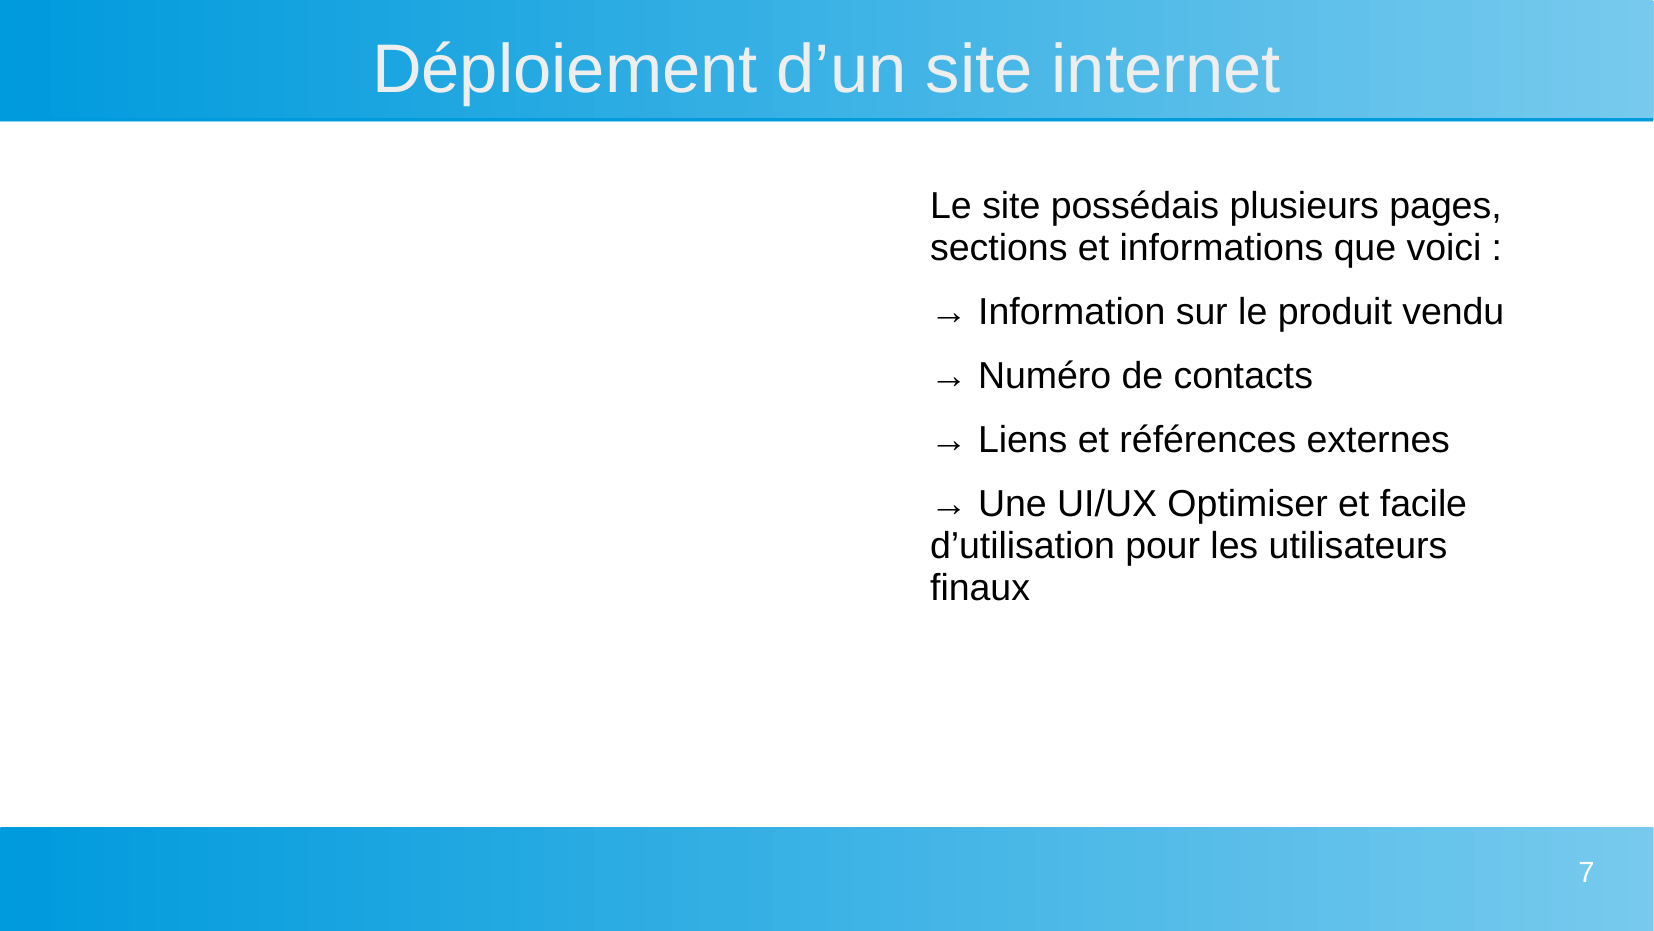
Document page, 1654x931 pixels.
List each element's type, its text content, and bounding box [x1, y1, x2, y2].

title Déploiement d’un site internet [59, 29, 1595, 108]
text_box Le site possédais plusieurs pages, sections et informations que voici : → Information sur le produit vendu → Numéro de contacts → Liens et références externes → Une UI/UX Optimiser et facile d’utilisation pour les utilisateurs finaux [915, 177, 1536, 768]
